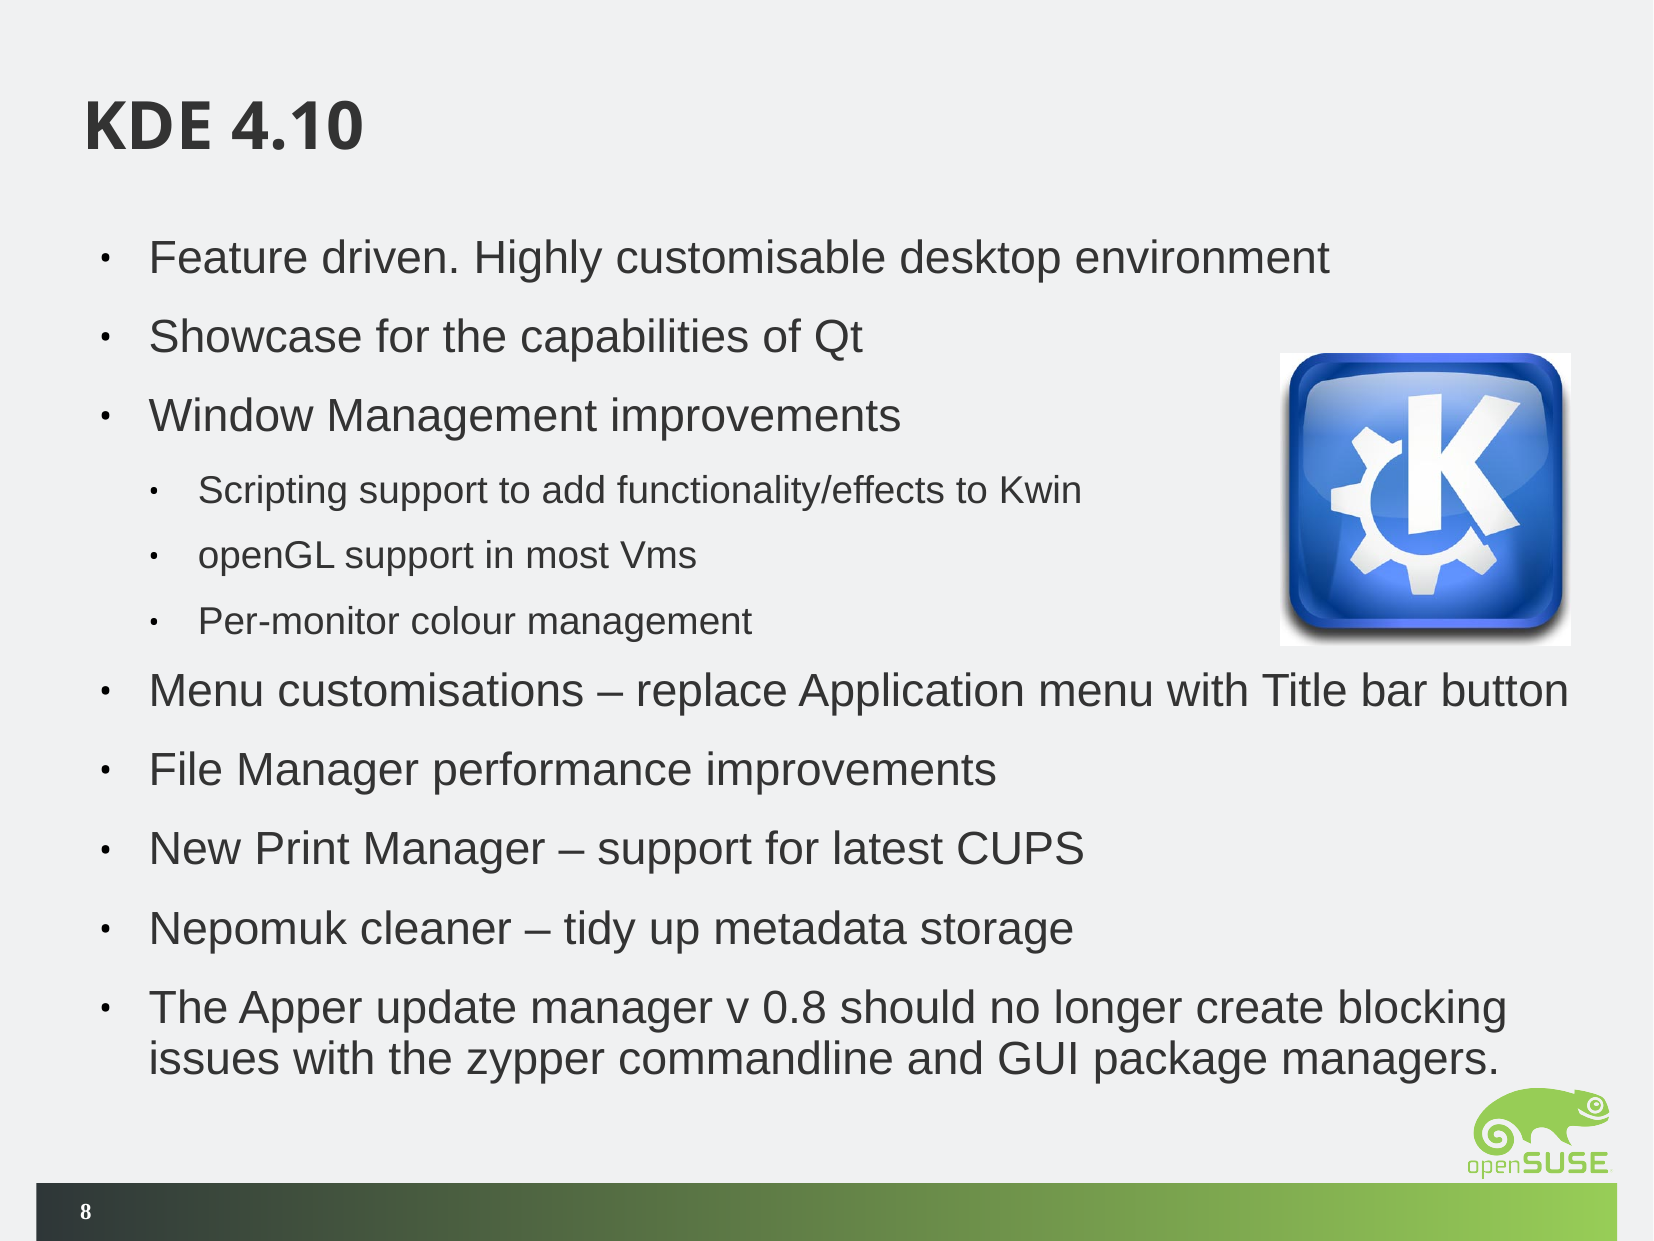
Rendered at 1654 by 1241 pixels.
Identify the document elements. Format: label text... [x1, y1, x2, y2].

title KDE 4.10 [82, 49, 1571, 198]
picture [0, 0, 1654, 1241]
list Feature driven. Highly customisable desktop environment Showcase for the capabilities of Qt Window Management improvements Scripting support to add functionality/effects to Kwin openGL support in most Vms Per-monitor colour management Menu customisations – replace Application menu with Title bar button File Manager performance improvements New Print Manager – support for latest CUPS Nepomuk cleaner – tidy up metadata storage The Apper update manager v 0.8 should no longer create blocking issues with the zypper commandline and GUI package managers. [82, 231, 1571, 1104]
